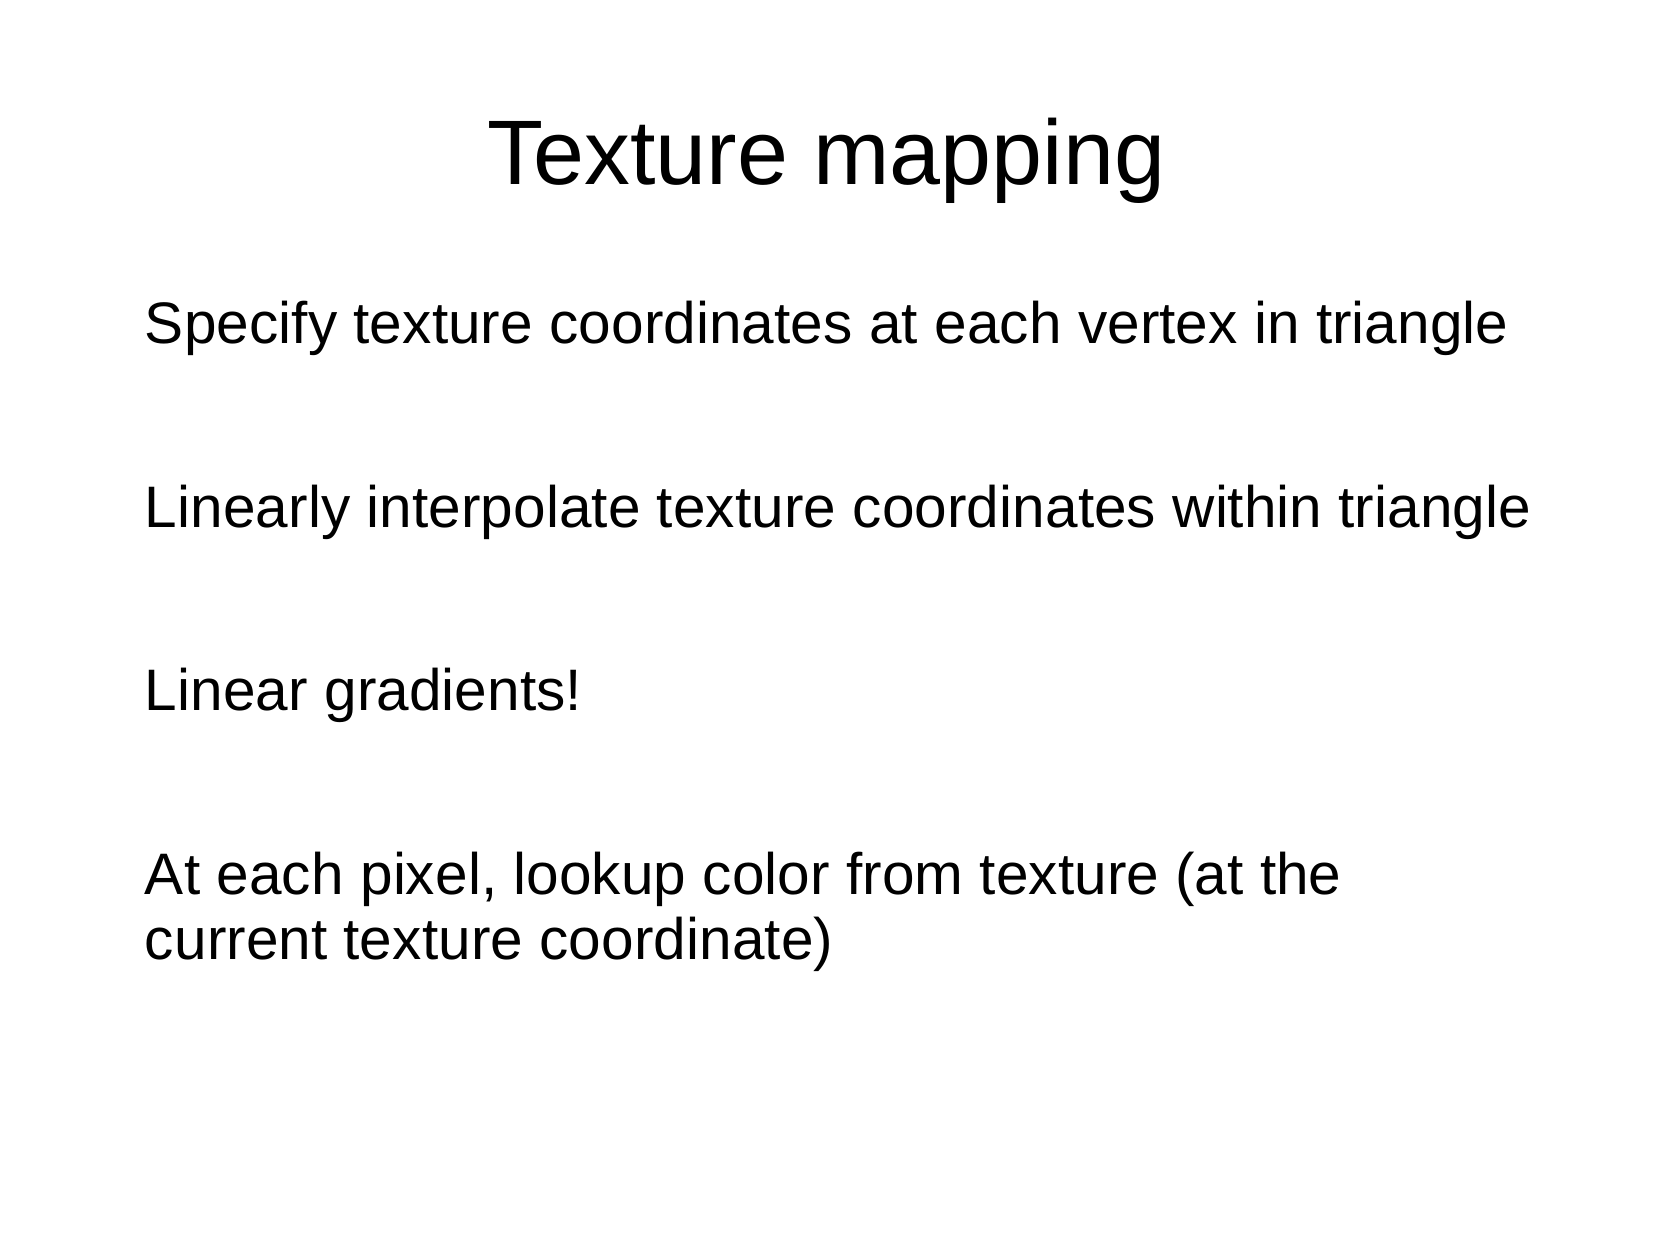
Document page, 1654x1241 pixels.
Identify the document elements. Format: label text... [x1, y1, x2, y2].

title Texture mapping [82, 49, 1571, 257]
list Specify texture coordinates at each vertex in triangle Linearly interpolate texture coordinates within triangle Linear gradients! At each pixel, lookup color from texture (at the current texture coordinate) [82, 290, 1538, 1010]
